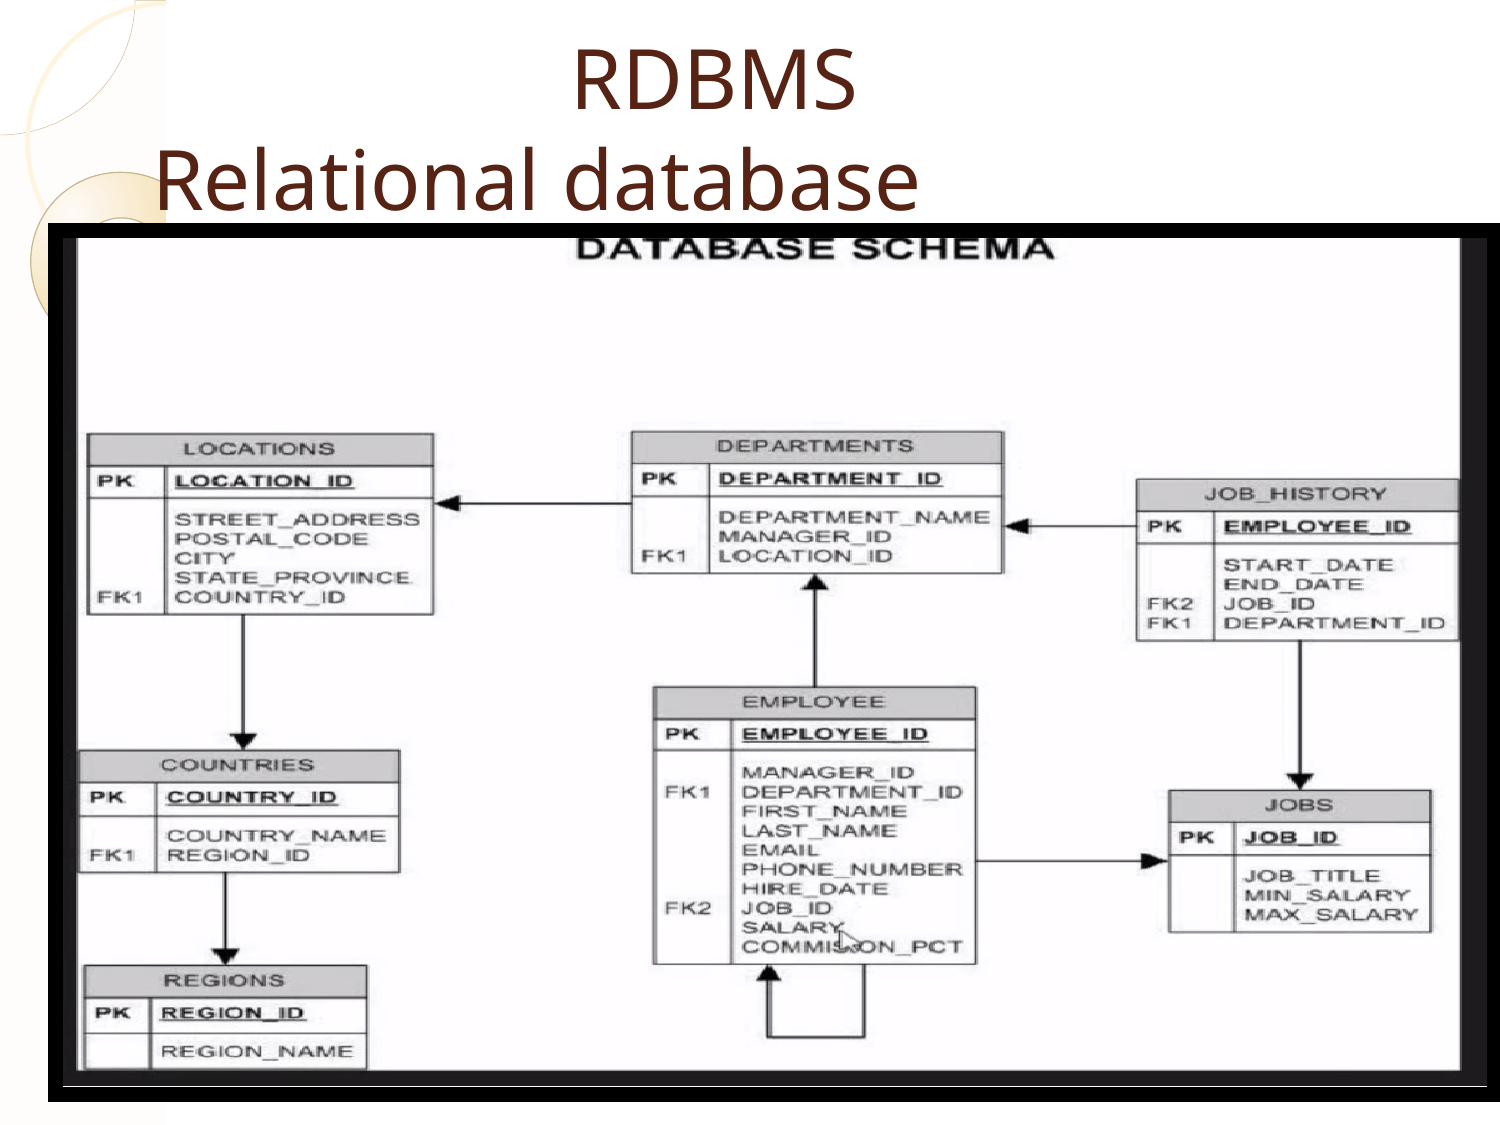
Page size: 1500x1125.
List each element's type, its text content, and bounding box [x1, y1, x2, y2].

title RDBMS Relational database management system [137, 12, 1416, 150]
picture [62, 237, 1488, 1088]
